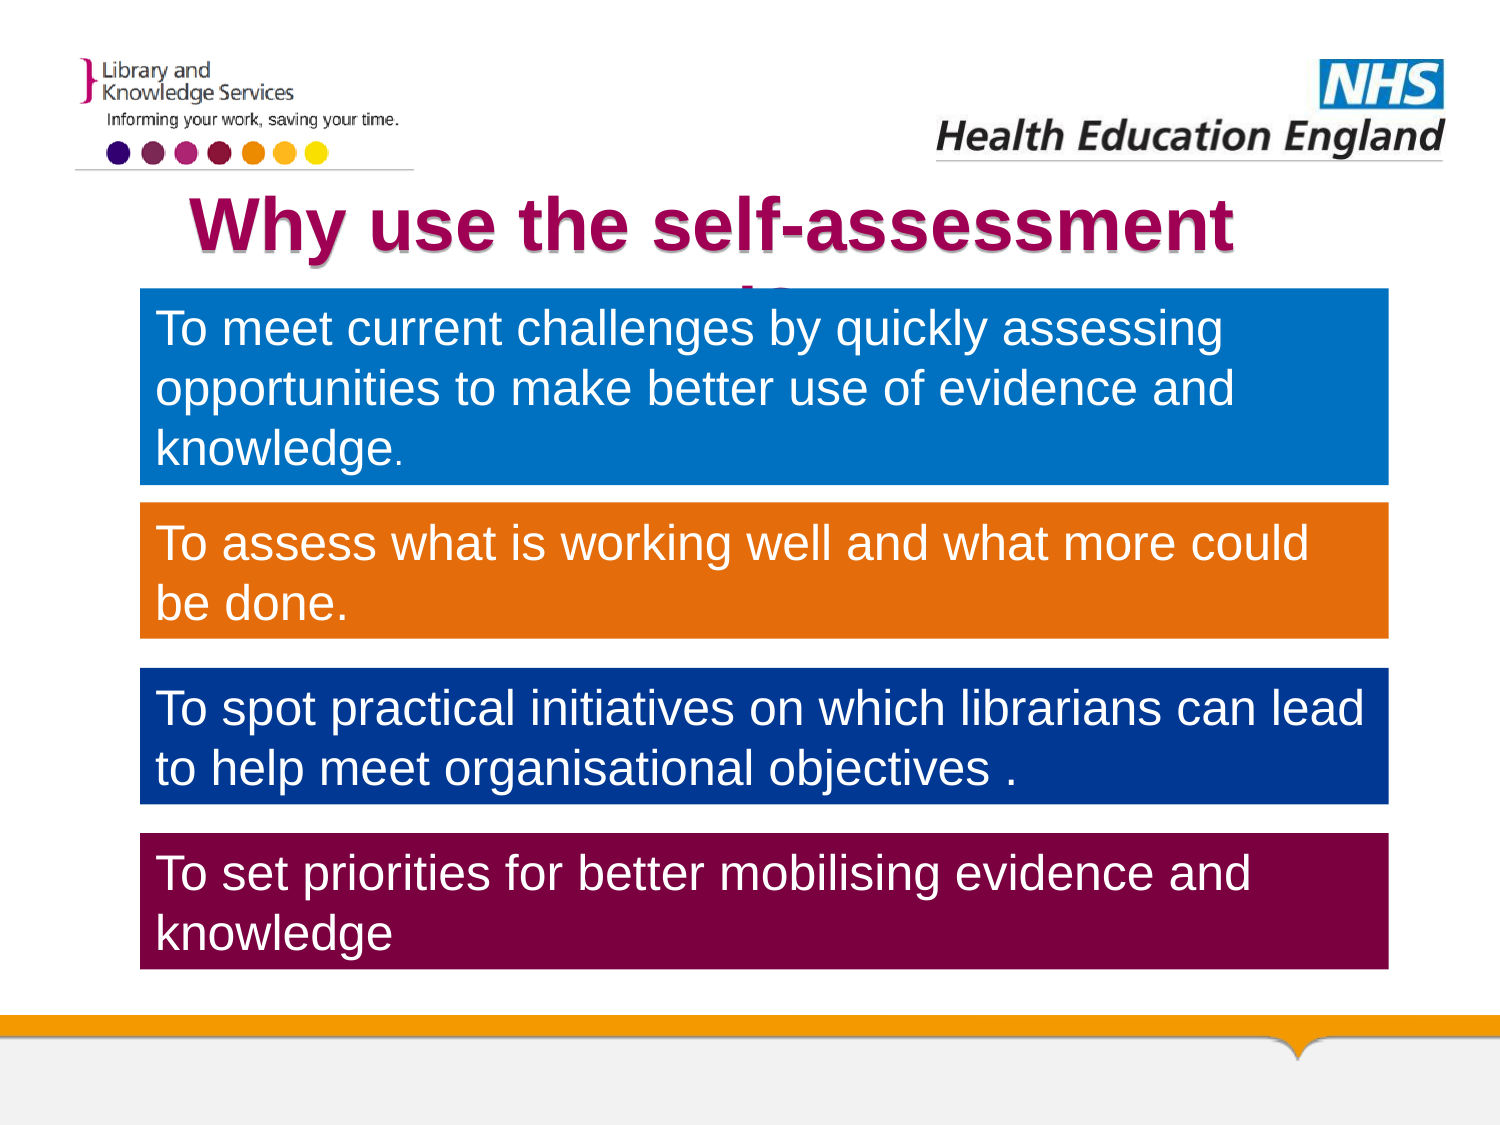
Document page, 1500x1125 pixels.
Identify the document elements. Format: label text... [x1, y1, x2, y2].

picture [75, 54, 416, 169]
text_box To meet current challenges by quickly assessing opportunities to make better use of evidence and knowledge. [140, 288, 1389, 486]
text_box To spot practical initiatives on which librarians can lead to help meet organisational objectives . [140, 667, 1389, 805]
text_box To assess what is working well and what more could be done. [140, 502, 1389, 639]
title Why use the self-assessment tool? [75, 176, 1432, 289]
text_box To set priorities for better mobilising evidence and knowledge [140, 833, 1389, 970]
